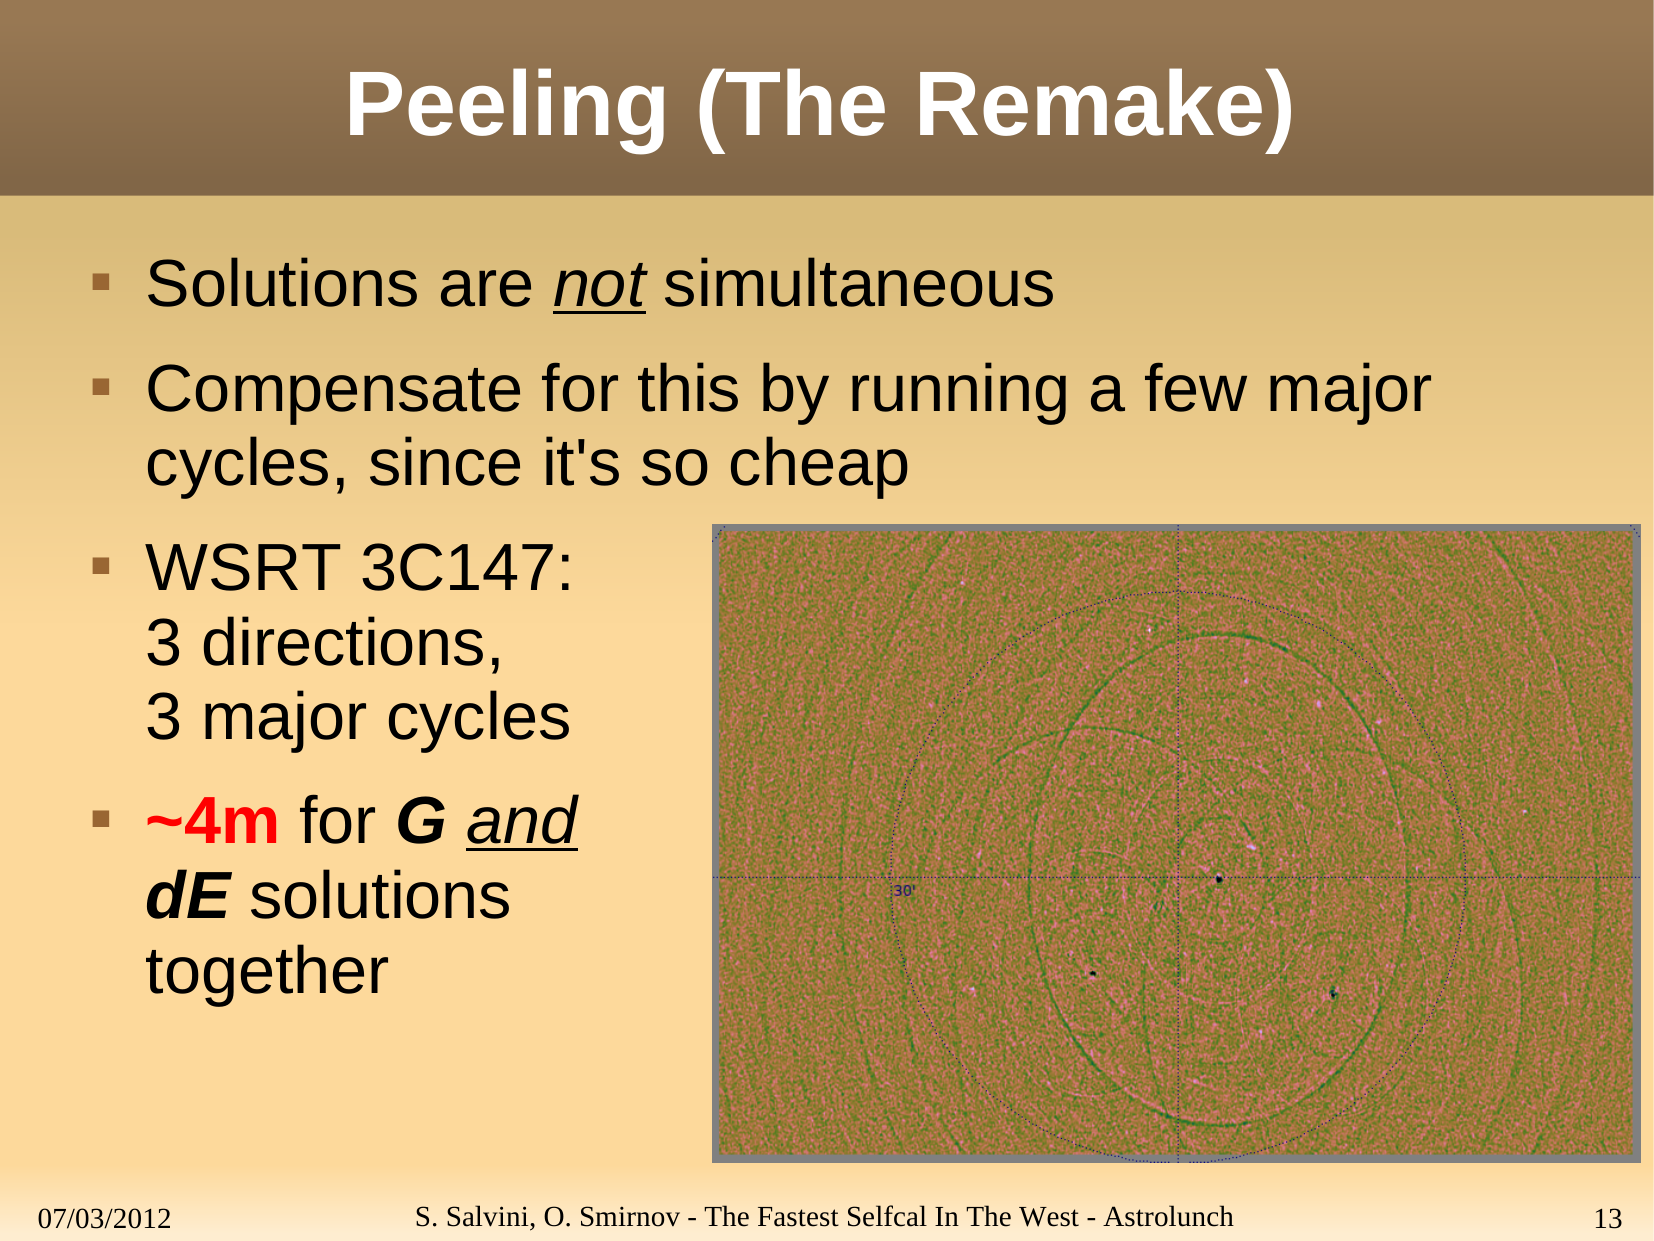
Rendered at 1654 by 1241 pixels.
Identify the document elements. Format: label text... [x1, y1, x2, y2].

picture [0, 0, 1654, 1241]
list Solutions are not simultaneous Compensate for this by running a few major cycles, since it's so cheap WSRT 3C147: 3 directions, 3 major cycles ~4m for G and dE solutions together [75, 246, 1564, 1051]
title Peeling (The Remake) [76, 7, 1565, 200]
